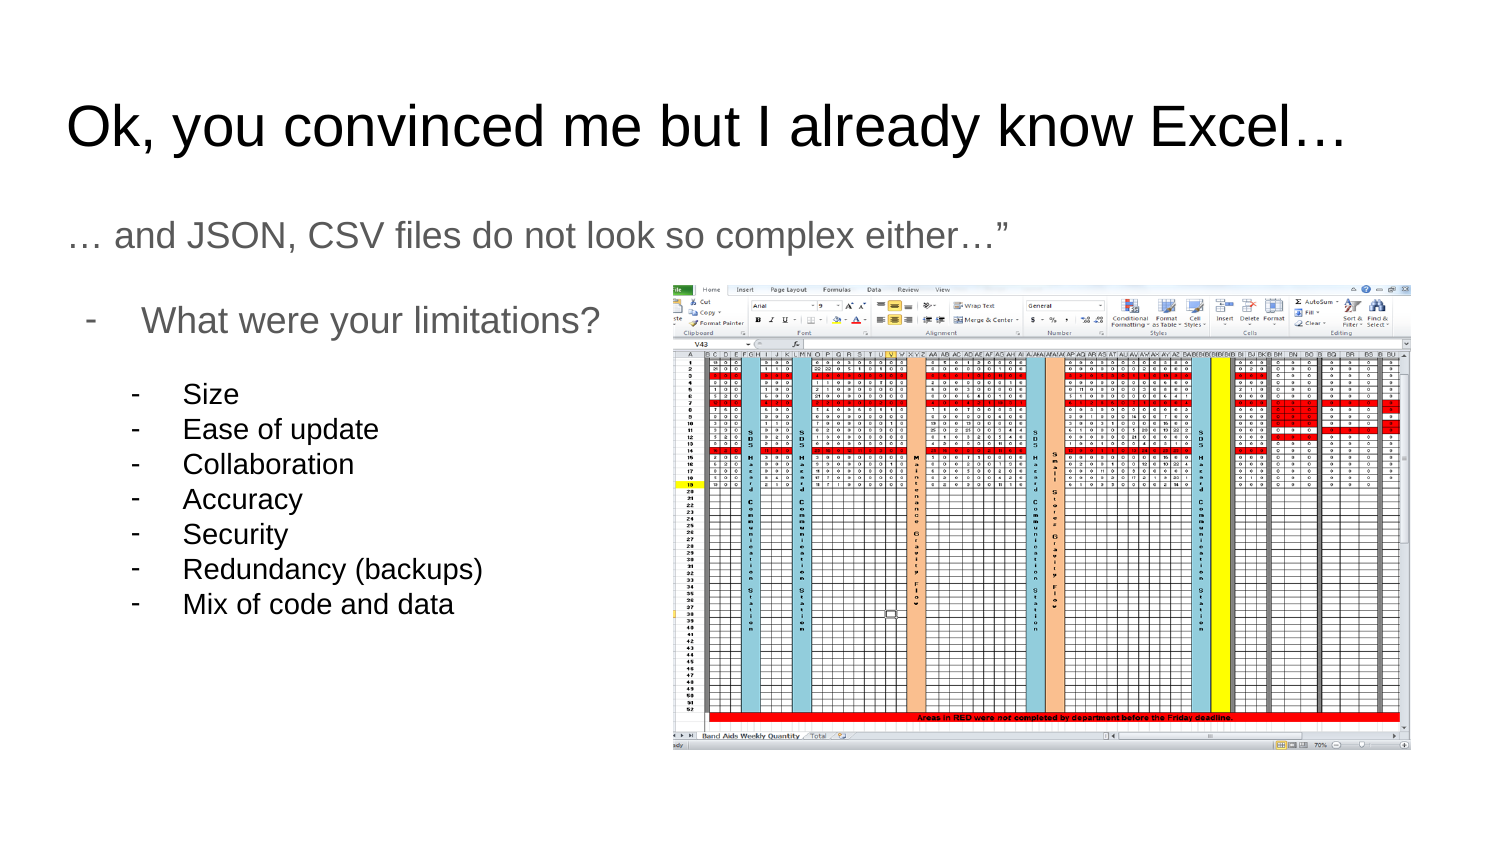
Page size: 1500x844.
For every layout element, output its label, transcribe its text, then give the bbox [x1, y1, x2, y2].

text_box Size Ease of update Collaboration Accuracy Security Redundancy (backups) Mix of code and data [92, 360, 662, 711]
title Ok, you convinced me but I already know Excel… [51, 72, 1449, 167]
picture [673, 285, 1411, 750]
list … and JSON, CSV files do not look so complex either…” What were your limitations? [51, 189, 1449, 750]
